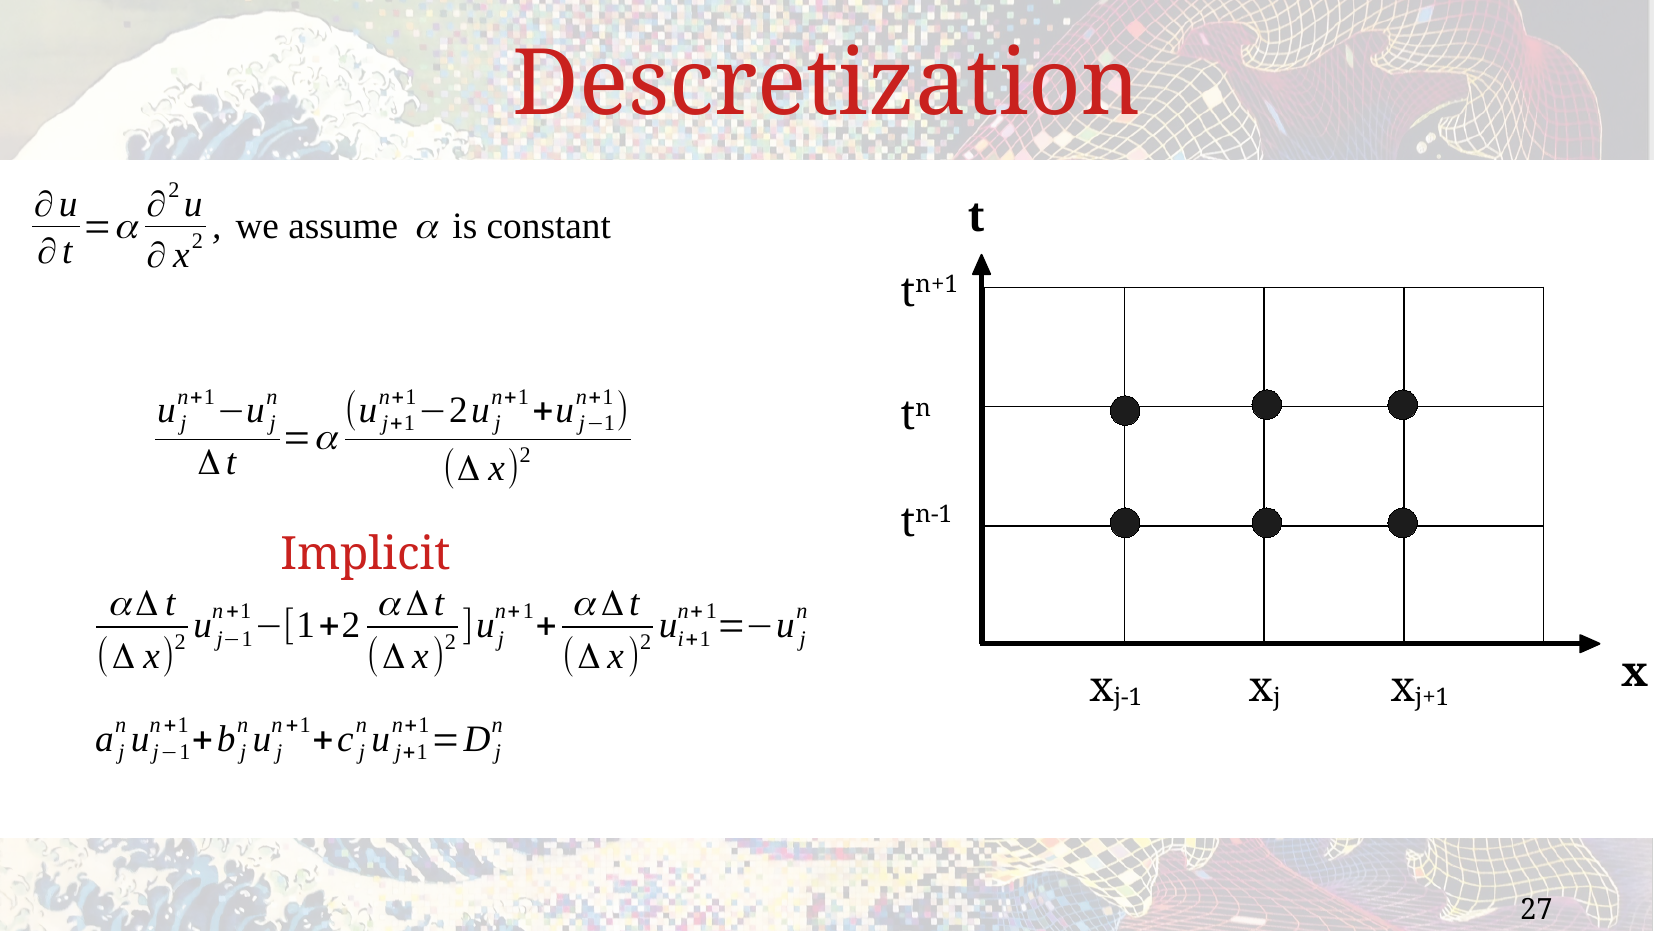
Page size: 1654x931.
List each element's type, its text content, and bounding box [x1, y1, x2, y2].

chart [24, 177, 621, 277]
text_box [1110, 507, 1140, 538]
text_box tn-1 [885, 484, 1004, 556]
table_cell [1405, 527, 1543, 641]
chart [88, 712, 510, 765]
table_cell [1265, 527, 1403, 641]
chart [147, 383, 639, 492]
text_box [1387, 507, 1418, 538]
text_box xj-1 [1074, 649, 1193, 721]
table_header [1265, 288, 1403, 406]
table_cell [985, 407, 1124, 525]
text_box tn+1 [885, 253, 1004, 325]
text_box [1252, 507, 1282, 538]
table_header [1405, 288, 1543, 406]
text_box x [1606, 634, 1654, 691]
text_box t [953, 179, 997, 237]
text_box [1110, 395, 1140, 426]
text_box xj [1234, 649, 1353, 721]
table_cell [985, 527, 1124, 641]
table_header [1125, 288, 1263, 406]
table_header [985, 288, 1124, 406]
table_cell [1405, 407, 1543, 525]
text_box tn [885, 377, 1004, 449]
table_cell [1125, 407, 1263, 525]
chart [88, 582, 814, 680]
table_cell [1125, 527, 1263, 641]
table_cell [1265, 407, 1403, 525]
text_box [1387, 389, 1418, 420]
text_box [1251, 389, 1282, 420]
text_box xj+1 [1375, 649, 1495, 721]
title Descretization [0, 1, 1654, 157]
text_box Implicit [265, 513, 603, 582]
